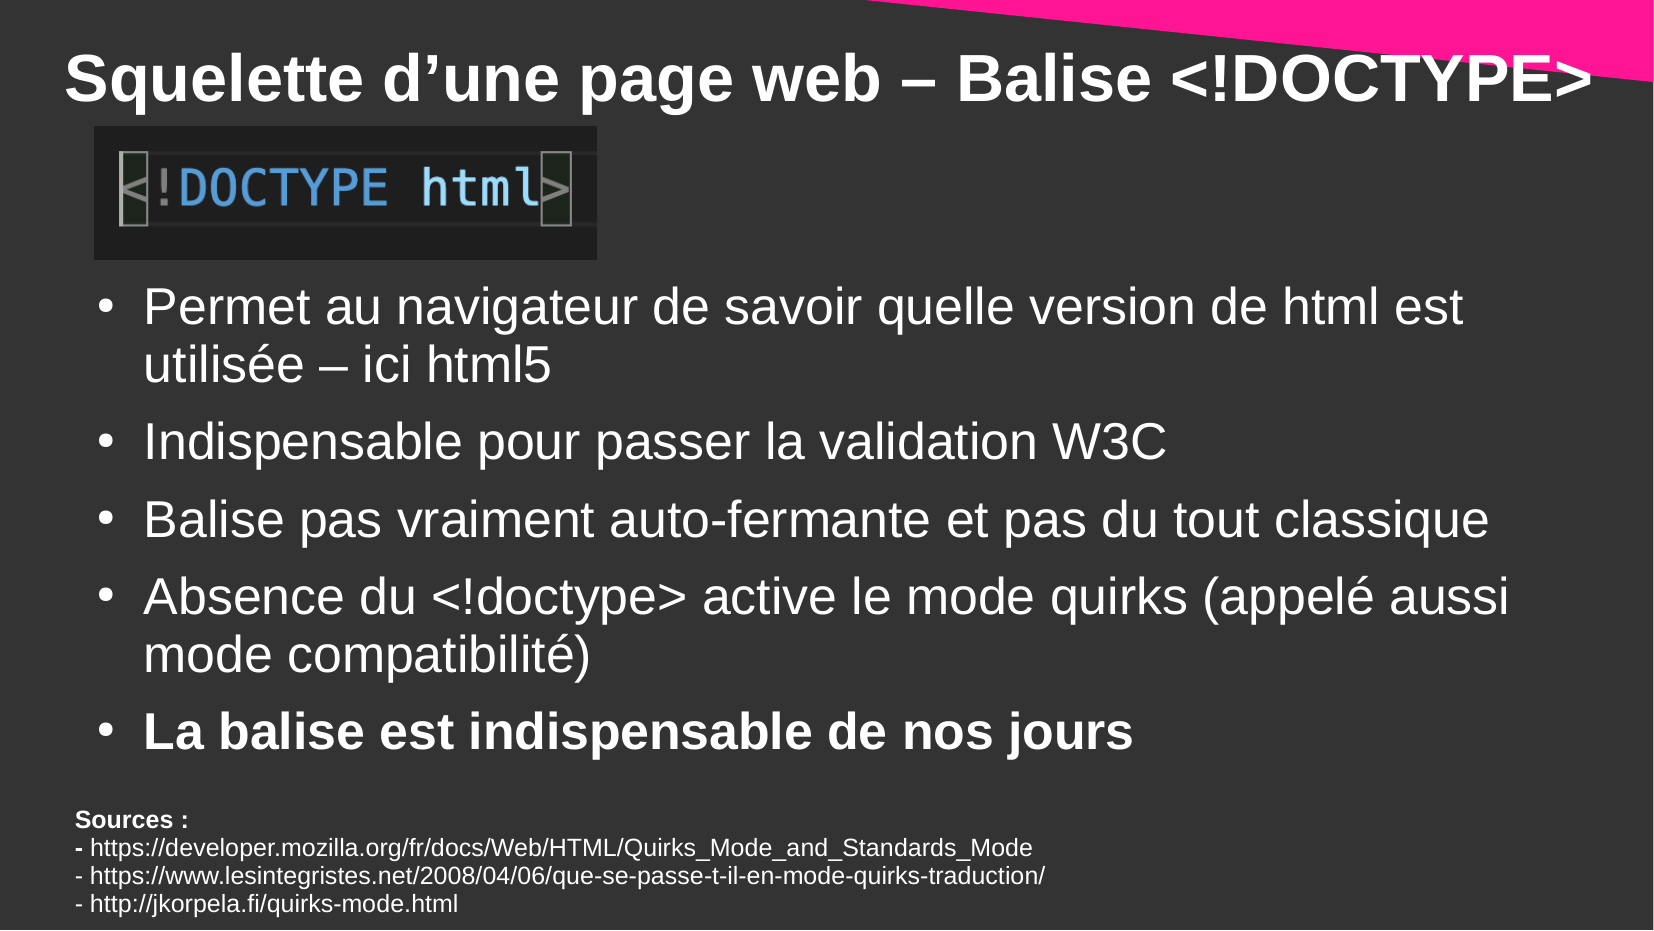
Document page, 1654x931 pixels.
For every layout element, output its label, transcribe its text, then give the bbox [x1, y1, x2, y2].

picture [94, 126, 597, 260]
text_box [864, 0, 1654, 83]
text_box Sources : - https://developer.mozilla.org/fr/docs/Web/HTML/Quirks_Mode_and_Standards_Mode - https://www.lesintegristes.net/2008/04/06/que-se-passe-t-il-en-mode-quirks-traduction/ - http://jkorpela.fi/quirks-mode.html [59, 798, 1546, 931]
title Squelette d’une page web – Balise <!DOCTYPE> [64, 40, 1635, 153]
list Permet au navigateur de savoir quelle version de html est utilisée – ici html5 Indispensable pour passer la validation W3C Balise pas vraiment auto-fermante et pas du tout classique Absence du <!doctype> active le mode quirks (appelé aussi mode compatibilité) La balise est indispensable de nos jours [80, 278, 1635, 768]
